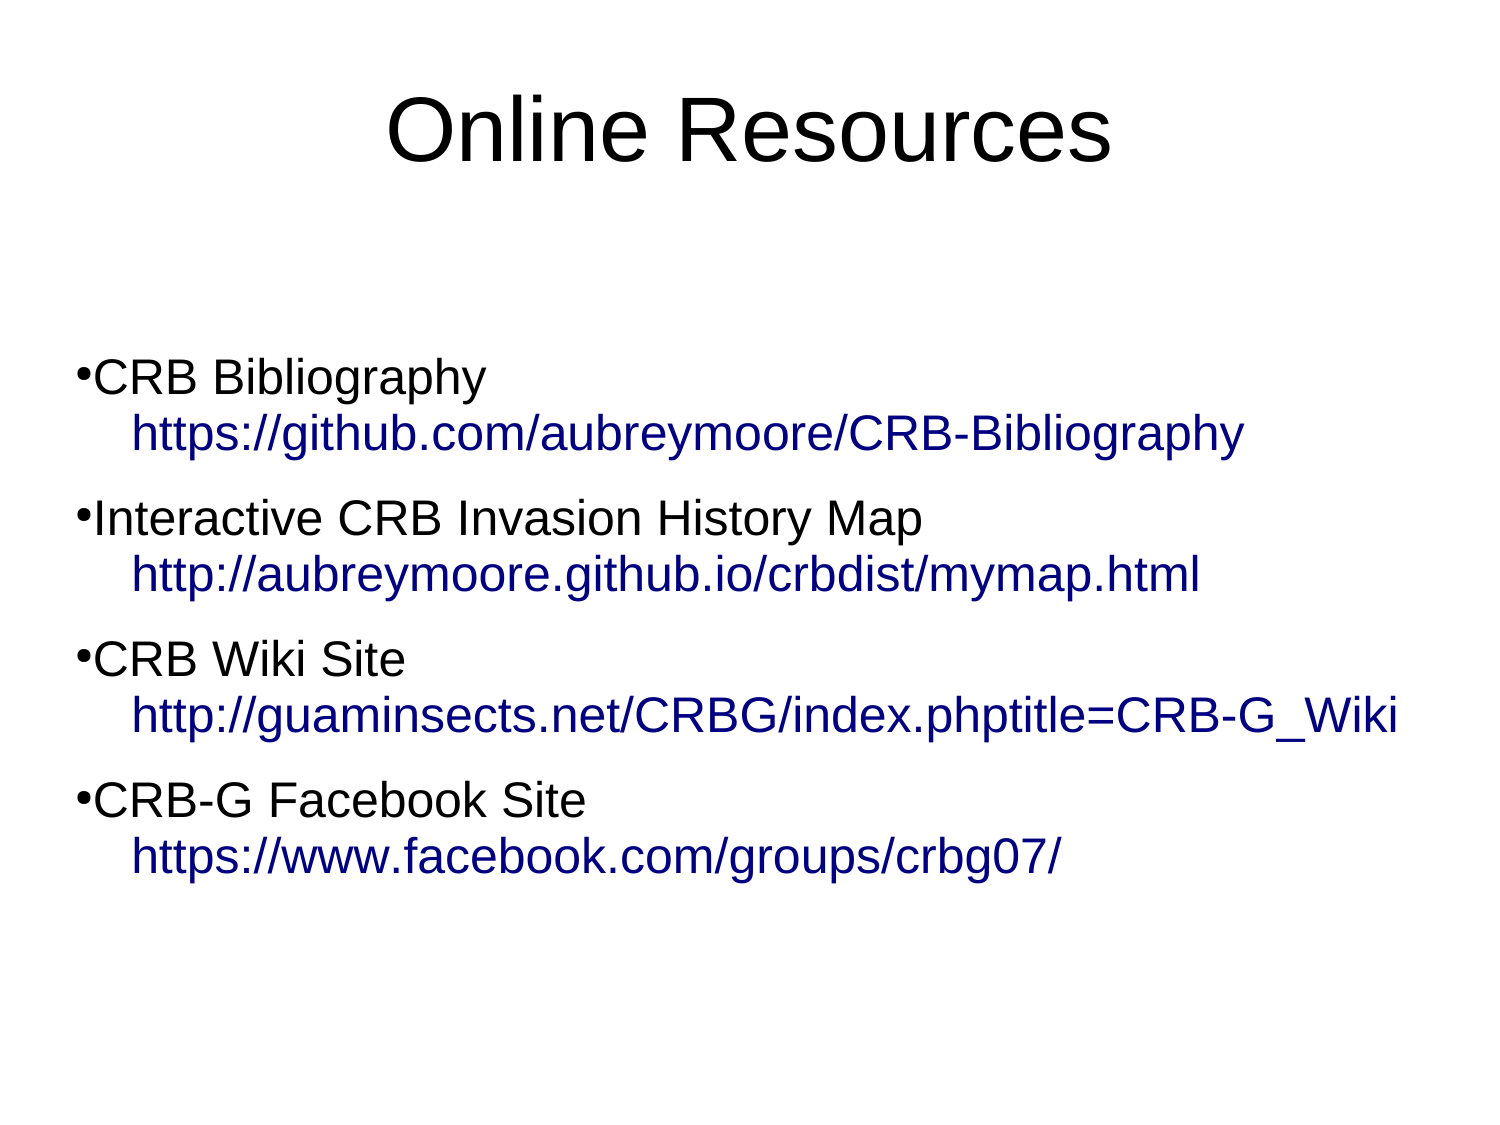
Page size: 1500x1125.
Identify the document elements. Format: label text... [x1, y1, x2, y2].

list CRB Bibliography https://github.com/aubreymoore/CRB-Bibliography Interactive CRB Invasion History Map http://aubreymoore.github.io/crbdist/mymap.html CRB Wiki Site http://guaminsects.net/CRBG/index.phptitle=CRB-G_Wiki CRB-G Facebook Site https://www.facebook.com/groups/crbg07/ [75, 345, 1425, 931]
title Online Resources [75, 37, 1426, 225]
